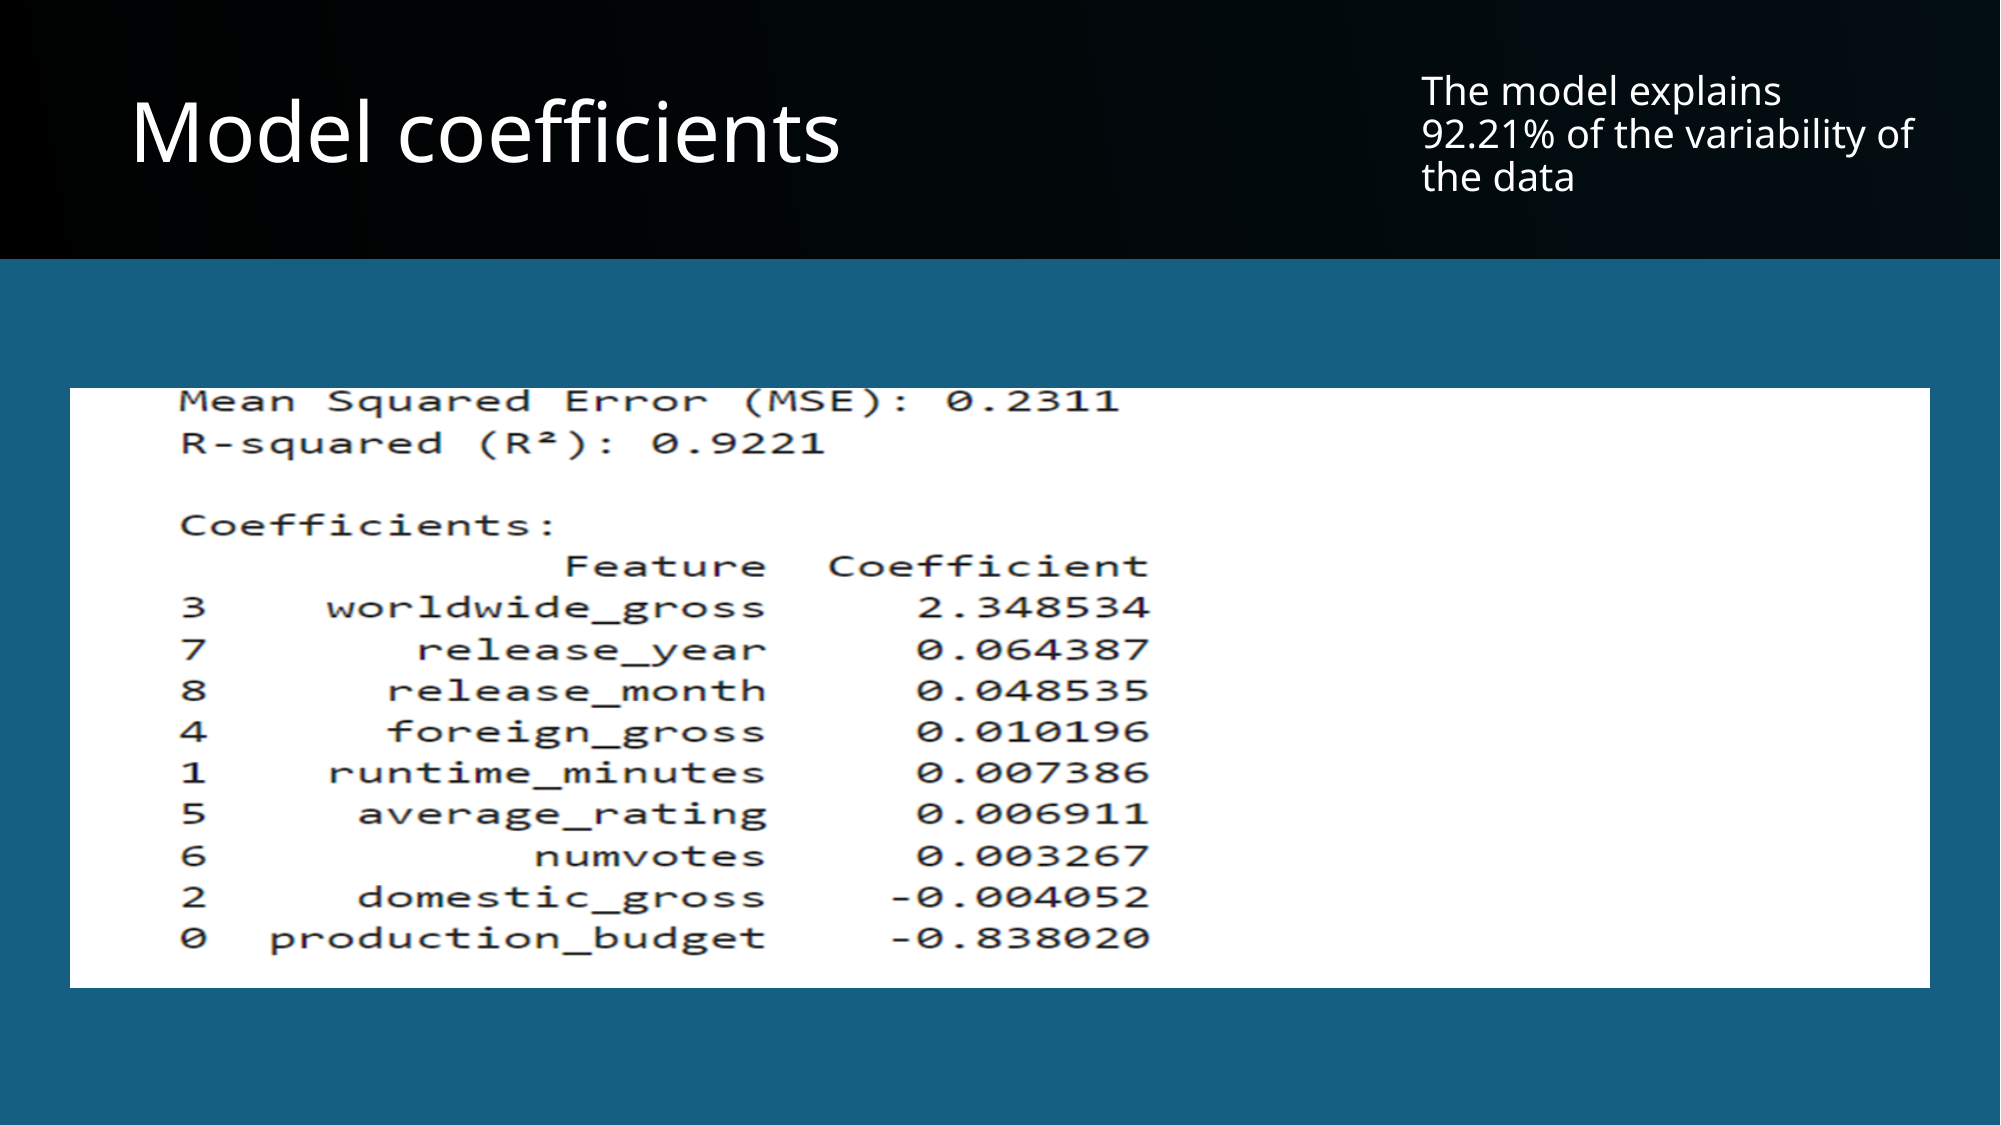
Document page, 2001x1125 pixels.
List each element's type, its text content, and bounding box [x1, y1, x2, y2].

picture [70, 388, 1930, 988]
title Model coefficients [114, 40, 1274, 231]
text_box The model explains 92.21% of the variability of the data [1406, 64, 1937, 208]
text_box [0, 0, 2000, 1125]
